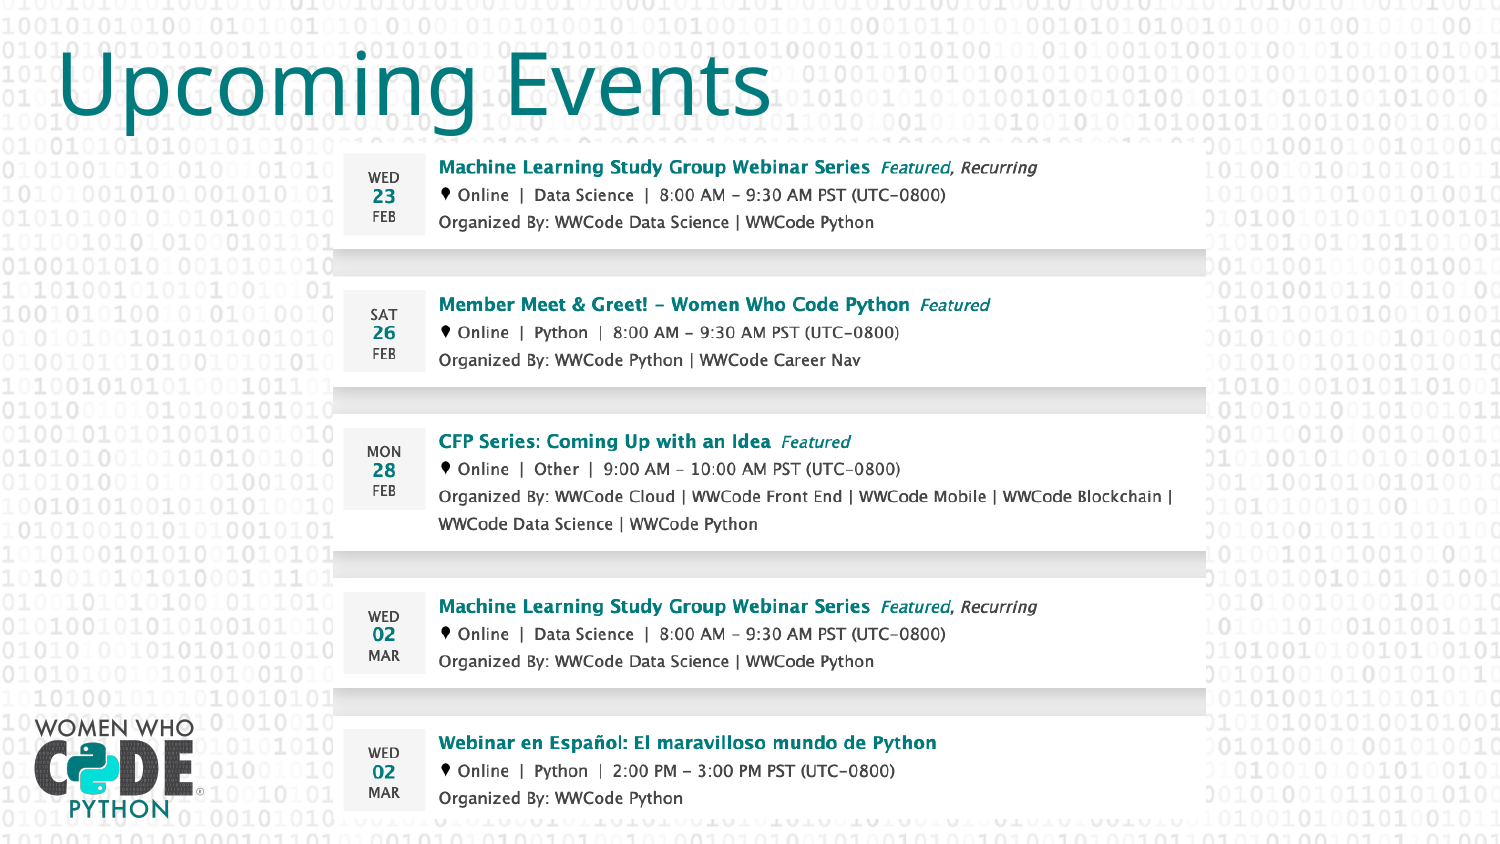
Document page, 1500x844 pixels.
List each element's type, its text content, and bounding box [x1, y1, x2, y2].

text_box Upcoming Events [40, 13, 871, 154]
picture [0, 0, 1500, 844]
